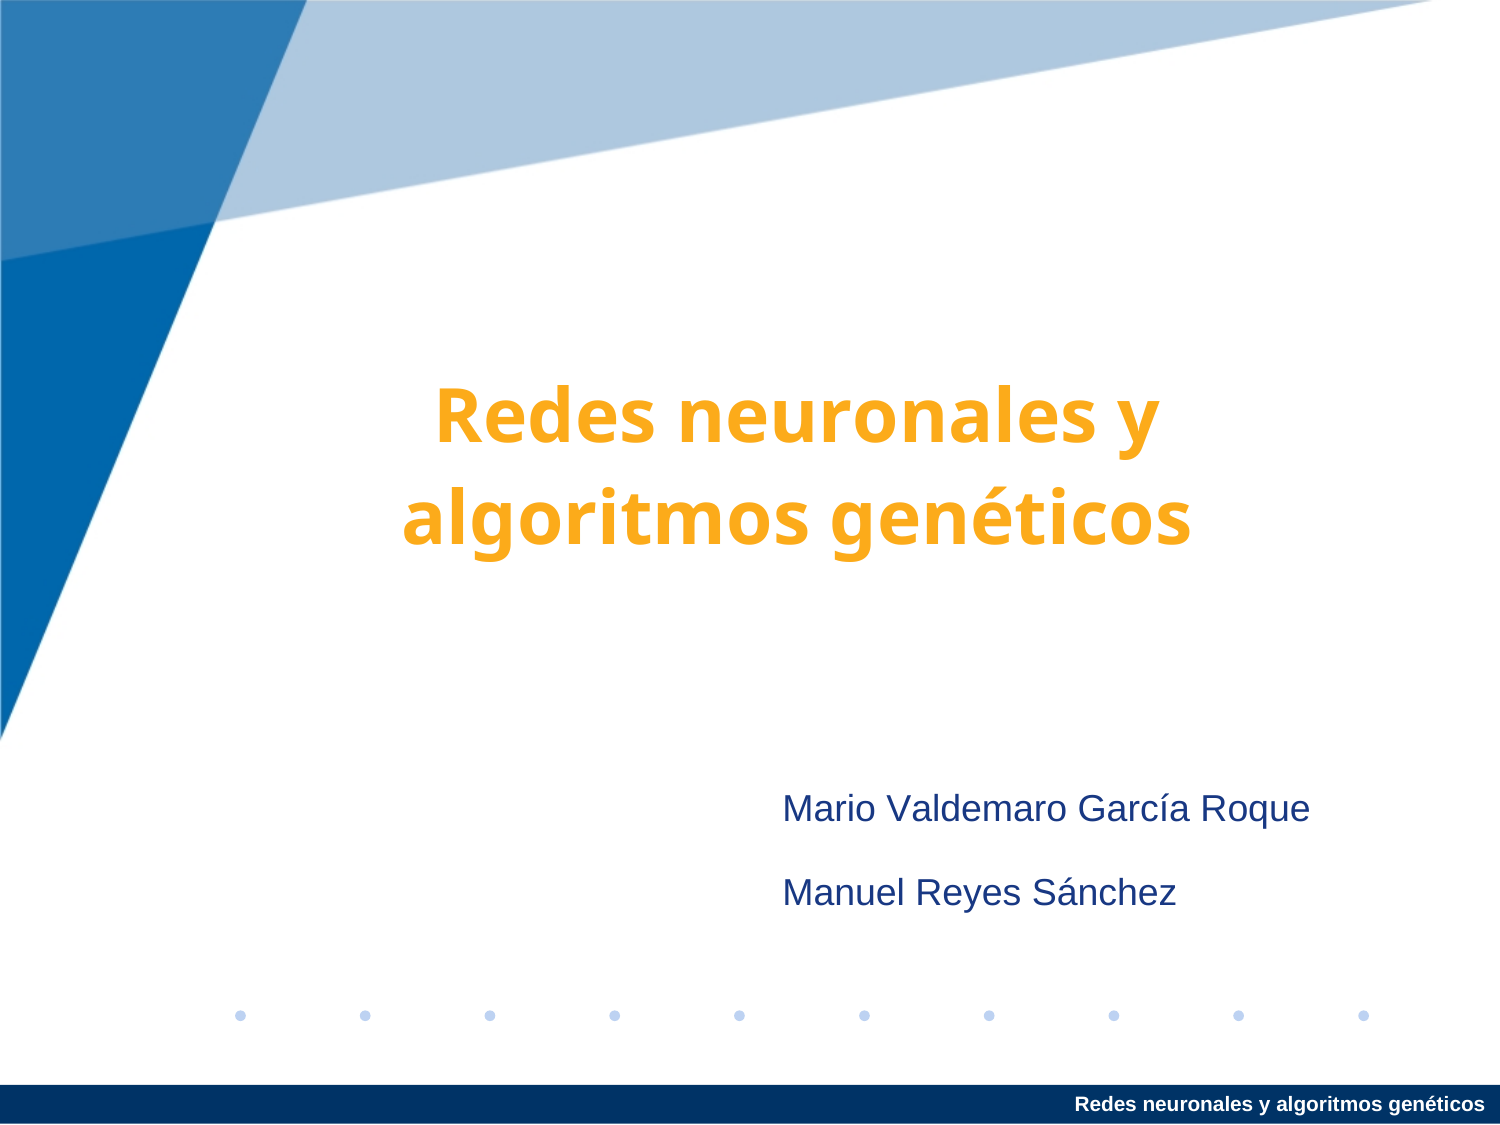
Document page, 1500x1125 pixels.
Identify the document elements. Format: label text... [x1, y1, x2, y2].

text_box Mario Valdemaro García Roque Manuel Reyes Sánchez [767, 738, 1359, 1023]
title Redes neuronales y algoritmos genéticos [265, 354, 1329, 650]
picture [0, 0, 1500, 842]
